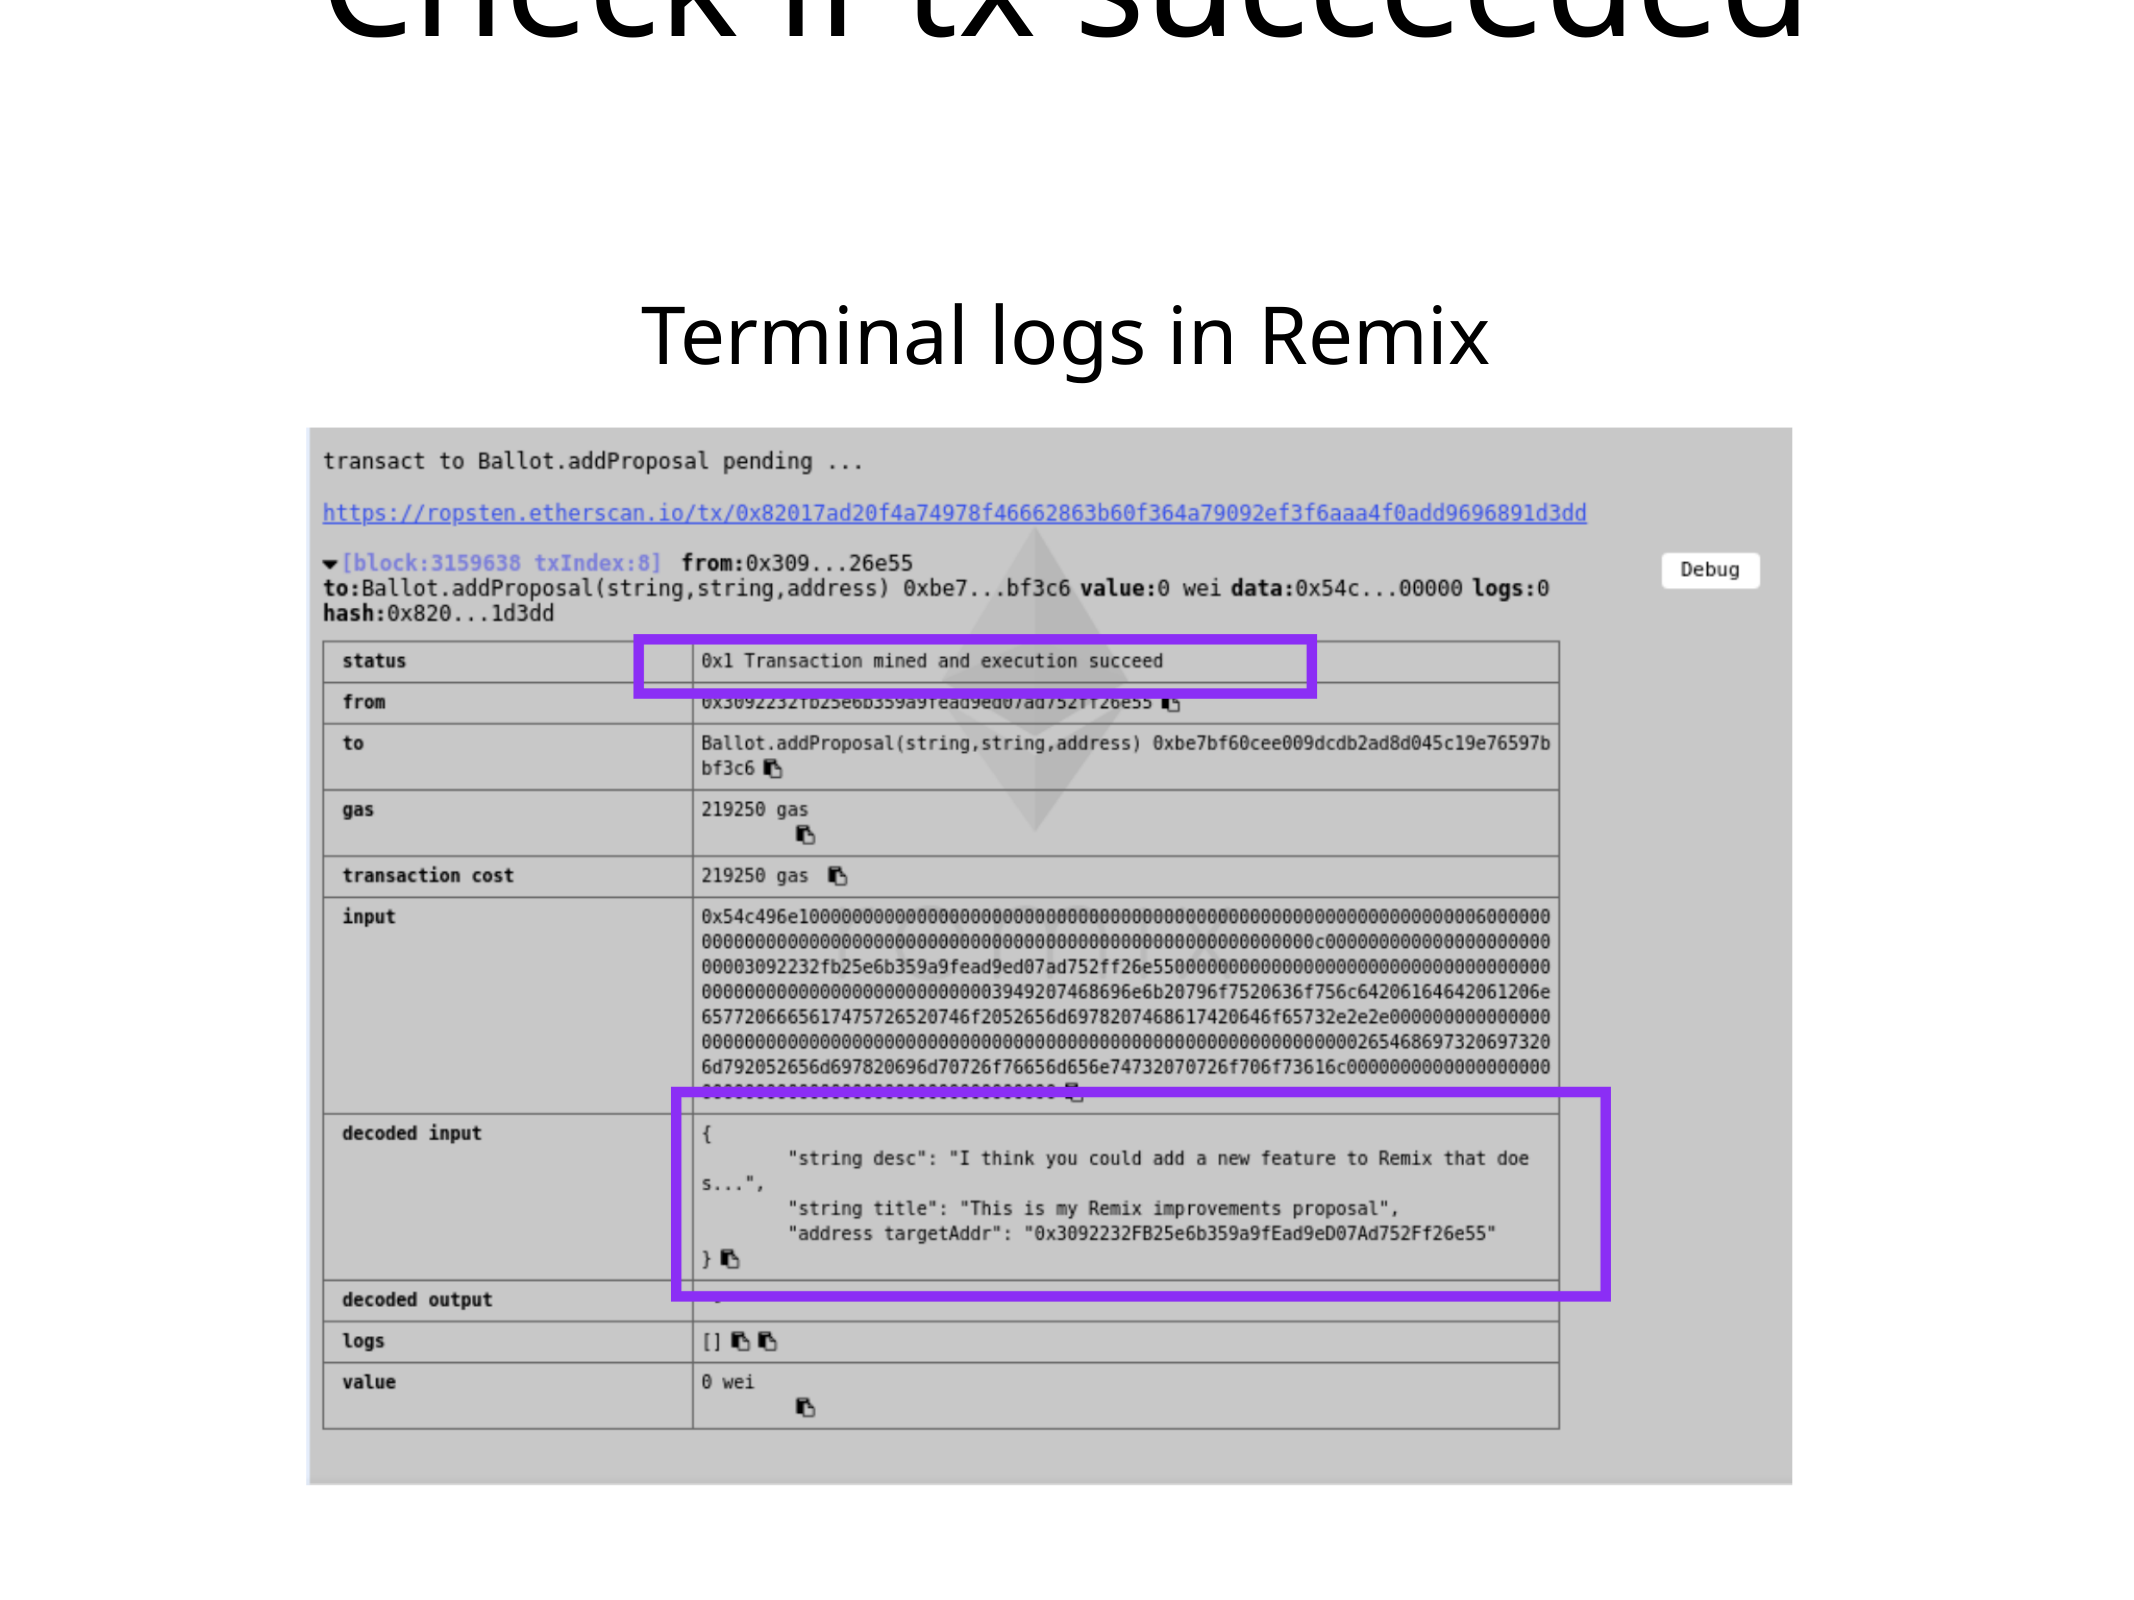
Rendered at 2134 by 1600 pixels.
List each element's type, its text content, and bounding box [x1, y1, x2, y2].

title Check if tx succeeded [69, 0, 2064, 423]
picture [275, 413, 1859, 1504]
subtitle Terminal logs in Remix ( when dependencies.js is the active file ) [112, 277, 2021, 558]
